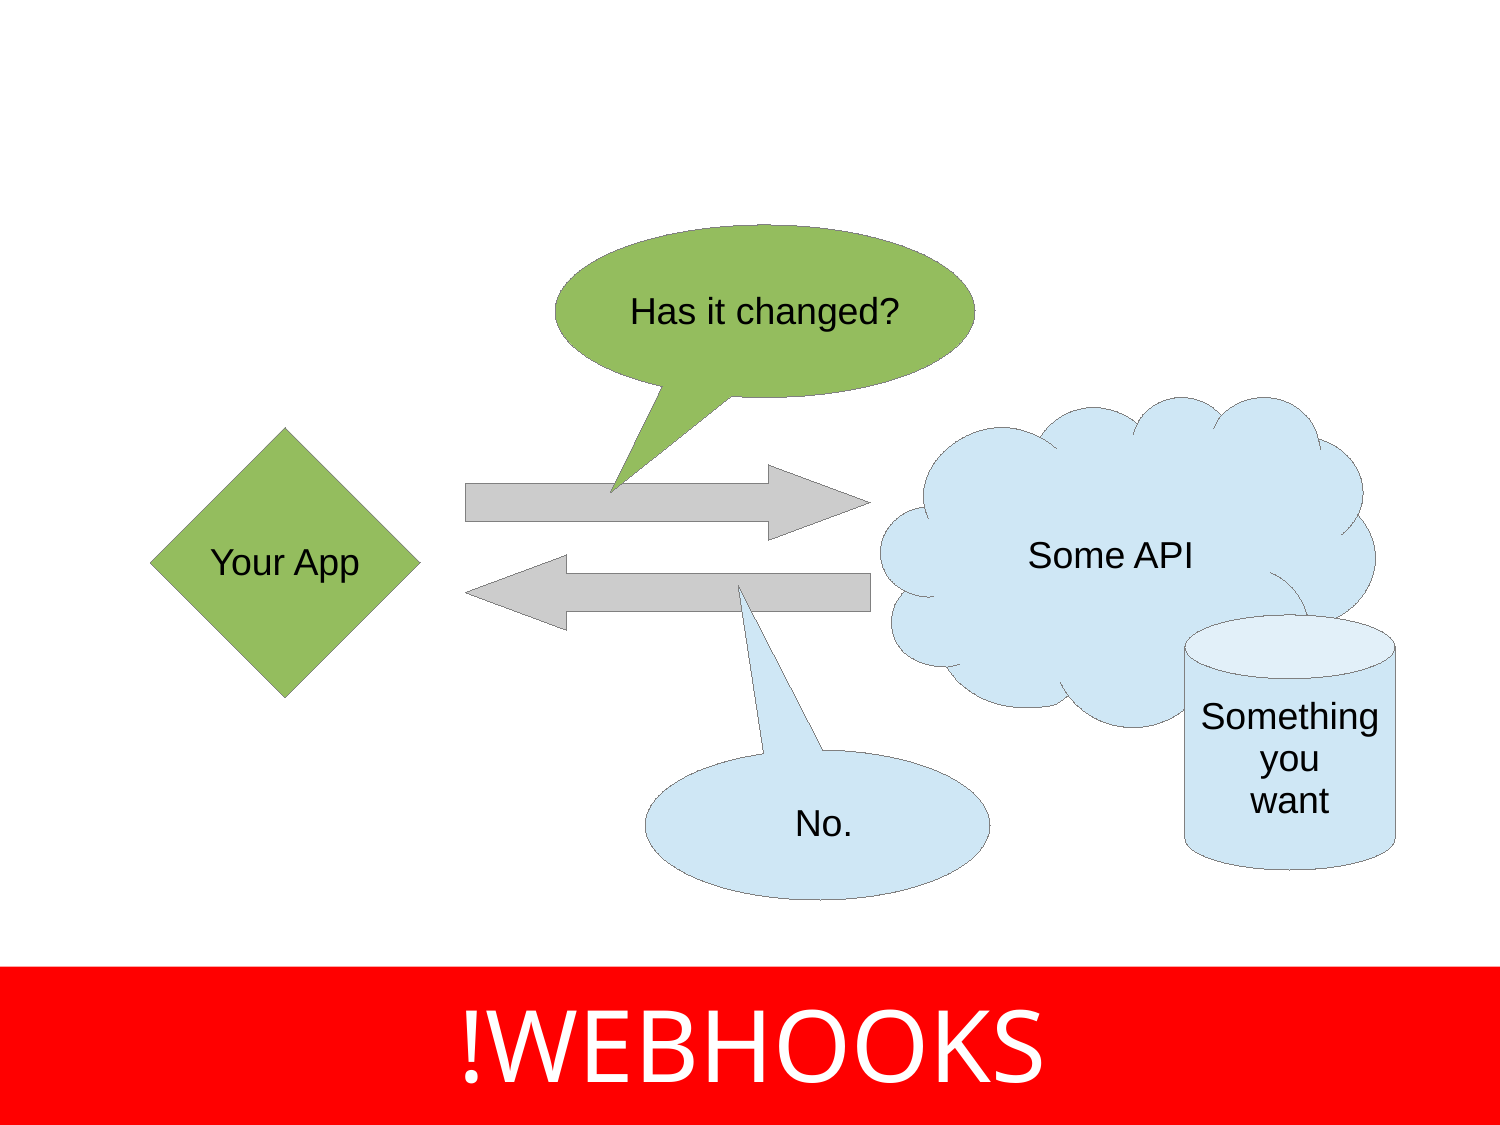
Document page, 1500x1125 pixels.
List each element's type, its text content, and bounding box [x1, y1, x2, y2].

text_box Has it changed? [555, 224, 976, 493]
text_box No. [780, 795, 901, 852]
text_box Your App [150, 427, 421, 698]
text_box Some API [880, 397, 1376, 728]
list !WEBHOOKS [28, 974, 1478, 1111]
text_box Something you want [1184, 647, 1396, 871]
text_box [465, 554, 991, 901]
text_box [465, 464, 871, 541]
